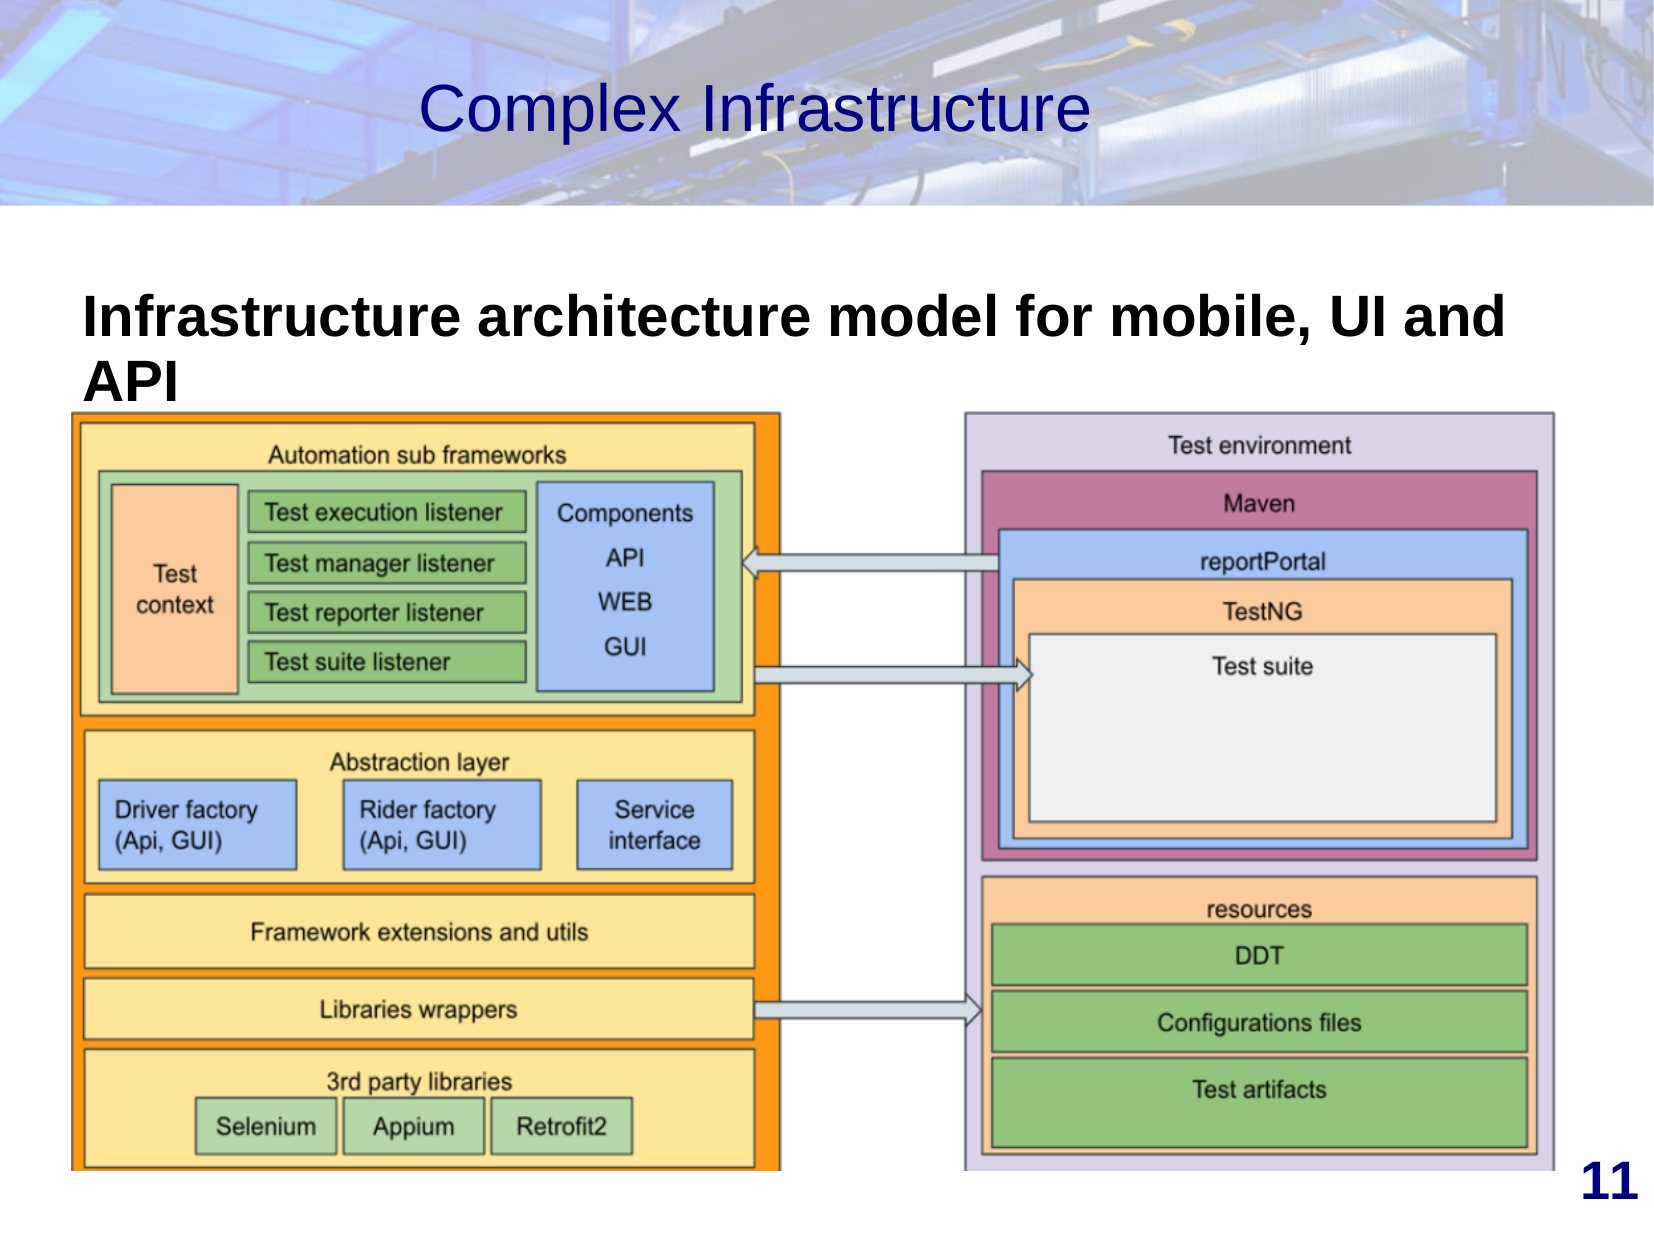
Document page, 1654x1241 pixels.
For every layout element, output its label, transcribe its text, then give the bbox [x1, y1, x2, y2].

subtitle Infrastructure architecture model for mobile, UI and API [82, 290, 1538, 405]
text_box 11 [1565, 1140, 1653, 1241]
picture [0, 0, 1654, 1241]
title Complex Infrastructure [11, 2, 1500, 210]
